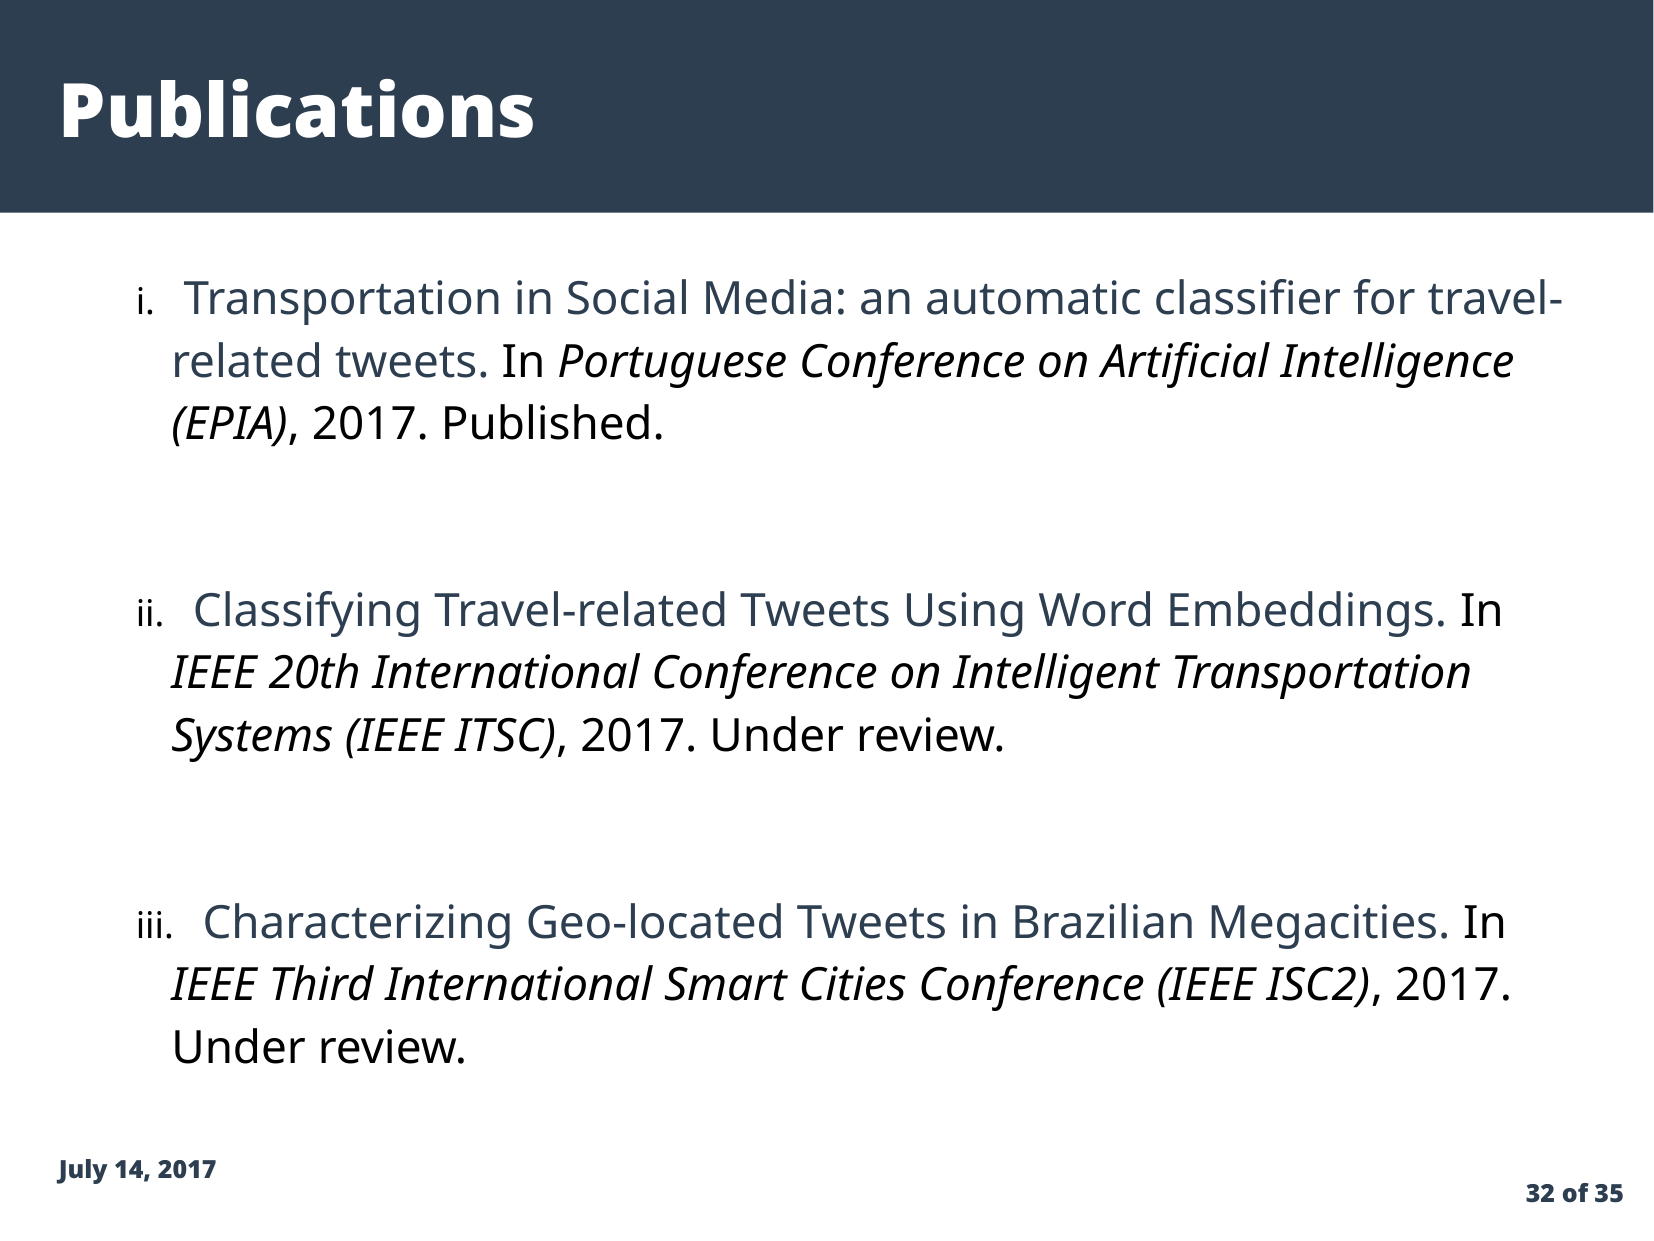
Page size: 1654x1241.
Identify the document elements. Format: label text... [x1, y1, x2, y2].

text_box Transportation in Social Media: an automatic classifier for travel-related tweets. In Portuguese Conference on Artificial Intelligence (EPIA), 2017. Published. Classifying Travel-related Tweets Using Word Embeddings. In IEEE 20th International Conference on Intelligent Transportation Systems (IEEE ITSC), 2017. Under review. Characterizing Geo-located Tweets in Brazilian Megacities. In IEEE Third International Smart Cities Conference (IEEE ISC2), 2017. Under review. [82, 265, 1595, 1062]
title Publications [59, 29, 1595, 187]
